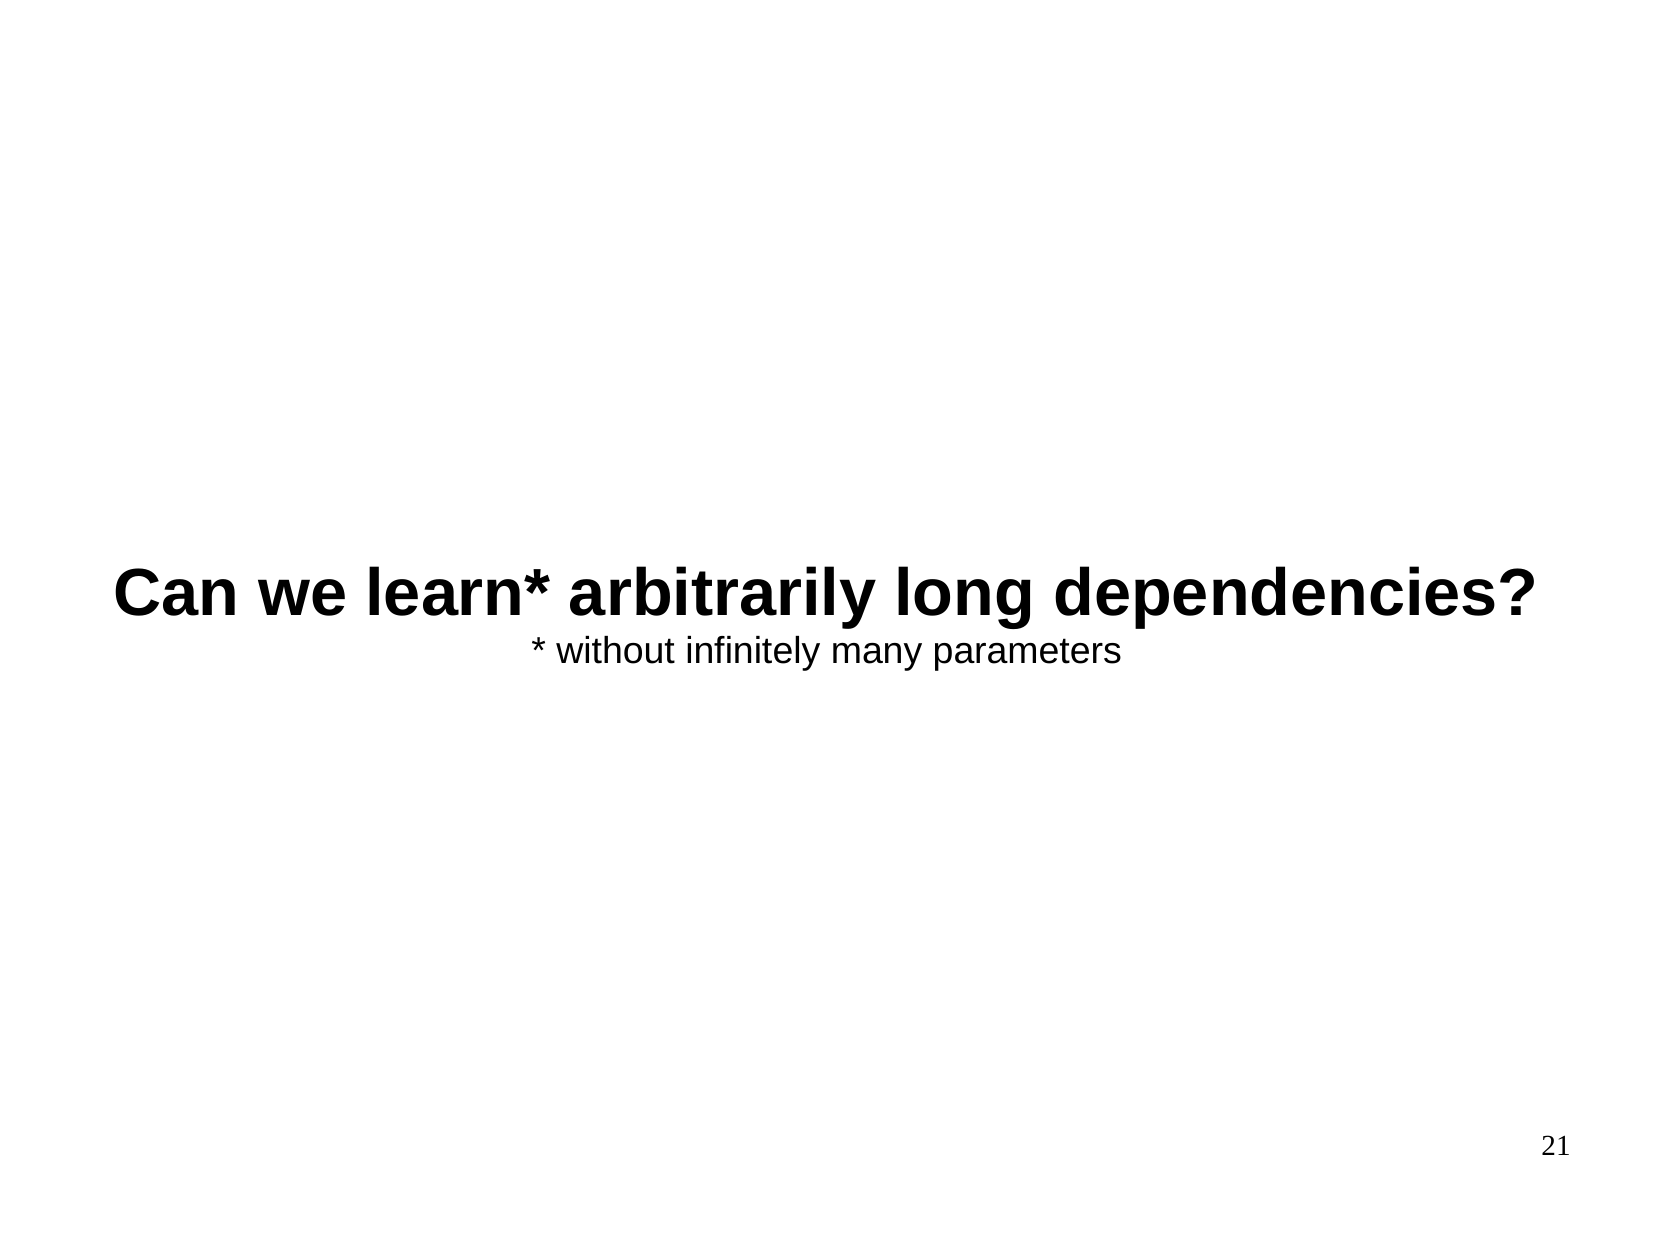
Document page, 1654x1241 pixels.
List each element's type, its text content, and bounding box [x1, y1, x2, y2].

title Can we learn* arbitrarily long dependencies? * without infinitely many parameters [82, 438, 1571, 789]
